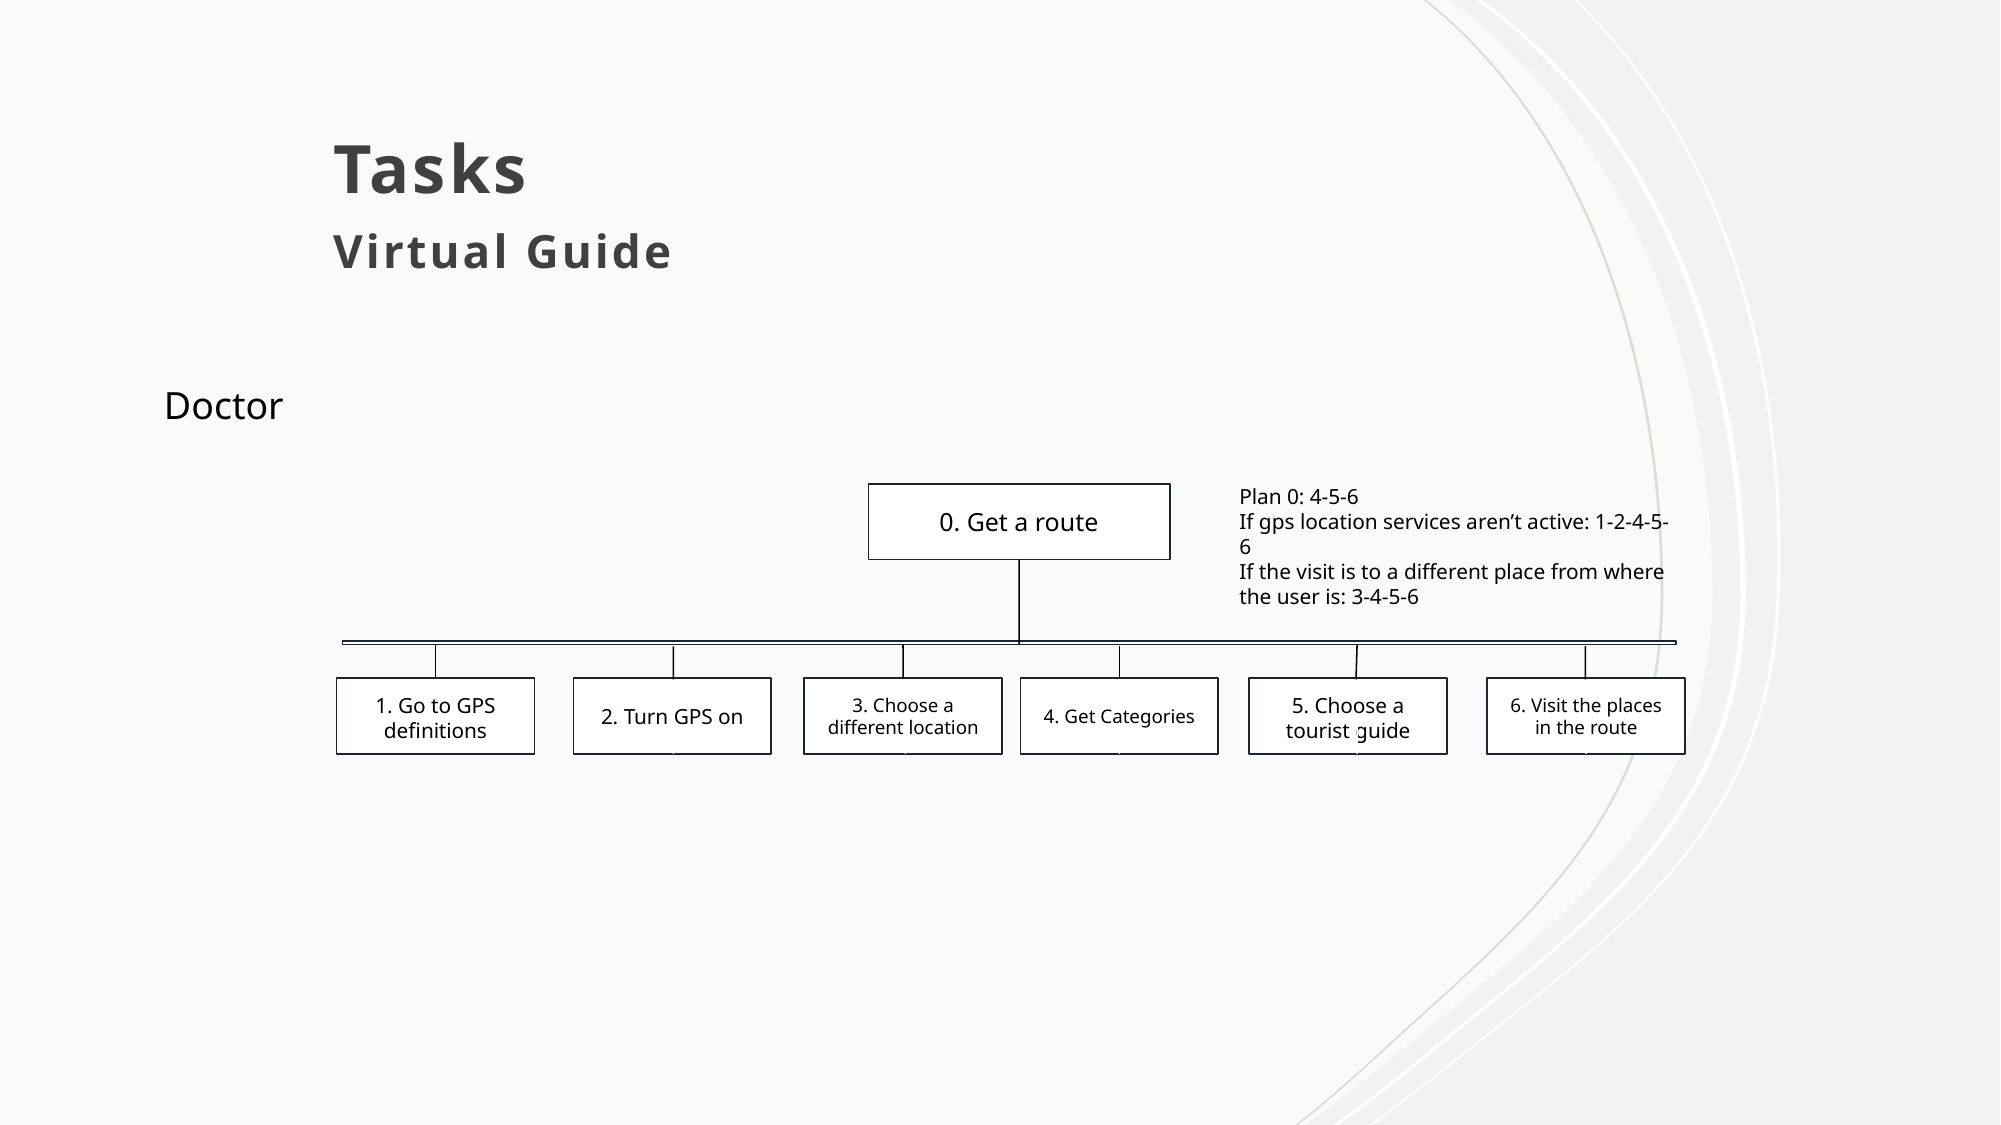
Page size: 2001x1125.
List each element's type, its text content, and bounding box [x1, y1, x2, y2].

title Tasks Virtual Guide [315, 72, 1441, 294]
text_box 2. Turn GPS on [573, 678, 771, 754]
text_box 3. Choose a different location [804, 678, 1002, 754]
text_box Plan 0: 4-5-6 If gps location services aren’t active: 1-2-4-5-6 If the visit is to a different place from where the user is: 3-4-5-6 [1224, 468, 1686, 626]
text_box [0, 0, 2000, 1125]
text_box 0. Get a route [868, 484, 1170, 560]
text_box 5. Choose a tourist guide [1249, 678, 1447, 754]
text_box 4. Get Categories [1020, 678, 1218, 754]
text_box 6. Visit the places in the route [1487, 678, 1685, 754]
text_box Doctor [149, 374, 1150, 436]
text_box 1. Go to GPS definitions [337, 678, 534, 754]
